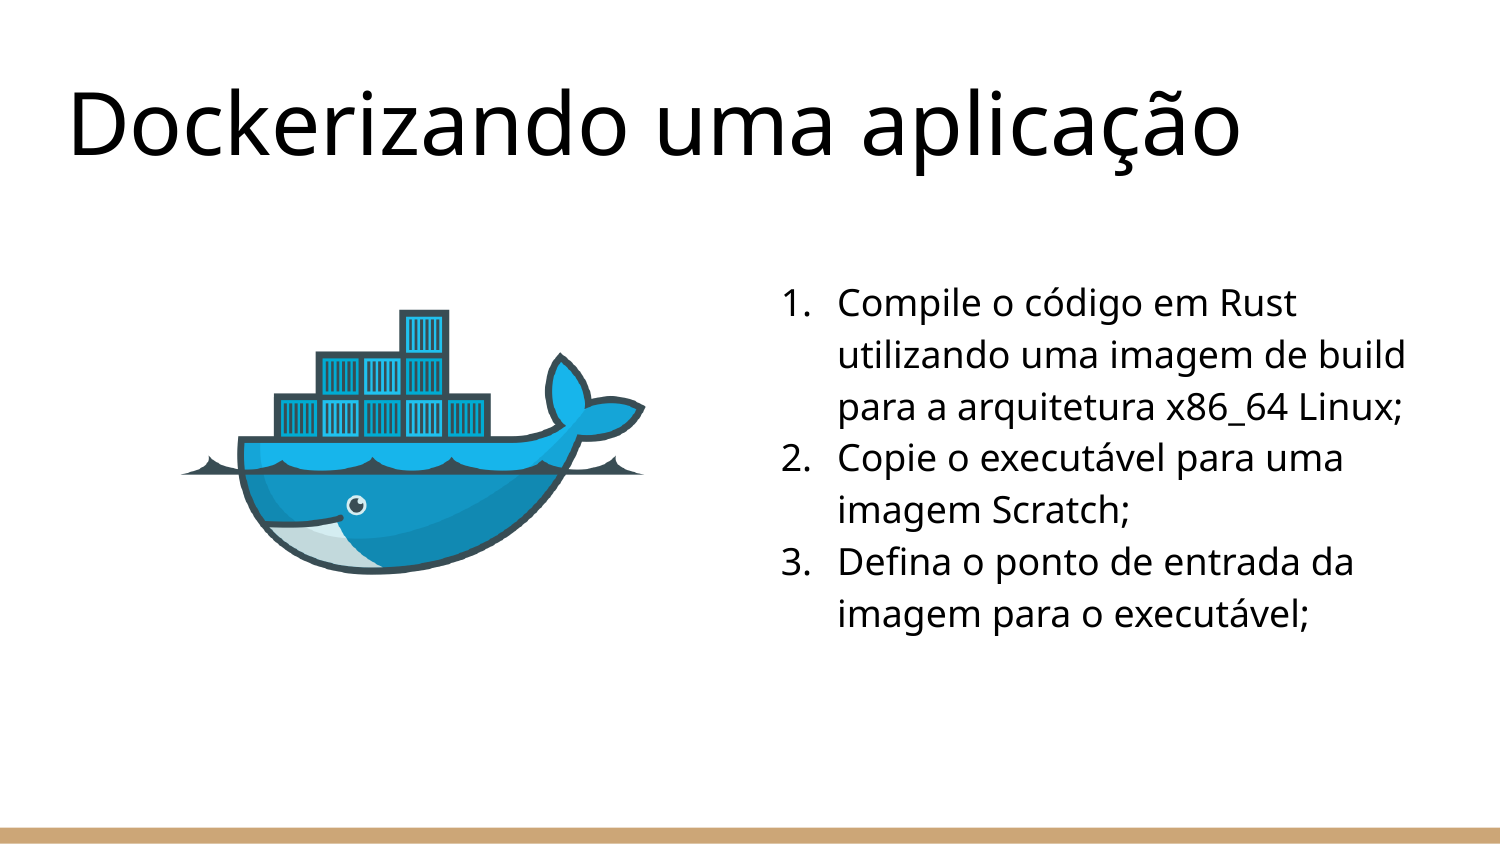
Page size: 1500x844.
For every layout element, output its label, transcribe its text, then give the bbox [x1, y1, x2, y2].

list Compile o código em Rust utilizando uma imagem de build para a arquitetura x86_64 Linux; Copie o executável para uma imagem Scratch; Defina o ponto de entrada da imagem para o executável; [747, 257, 1445, 692]
picture [51, 192, 775, 692]
title Dockerizando uma aplicação [51, 51, 1449, 189]
